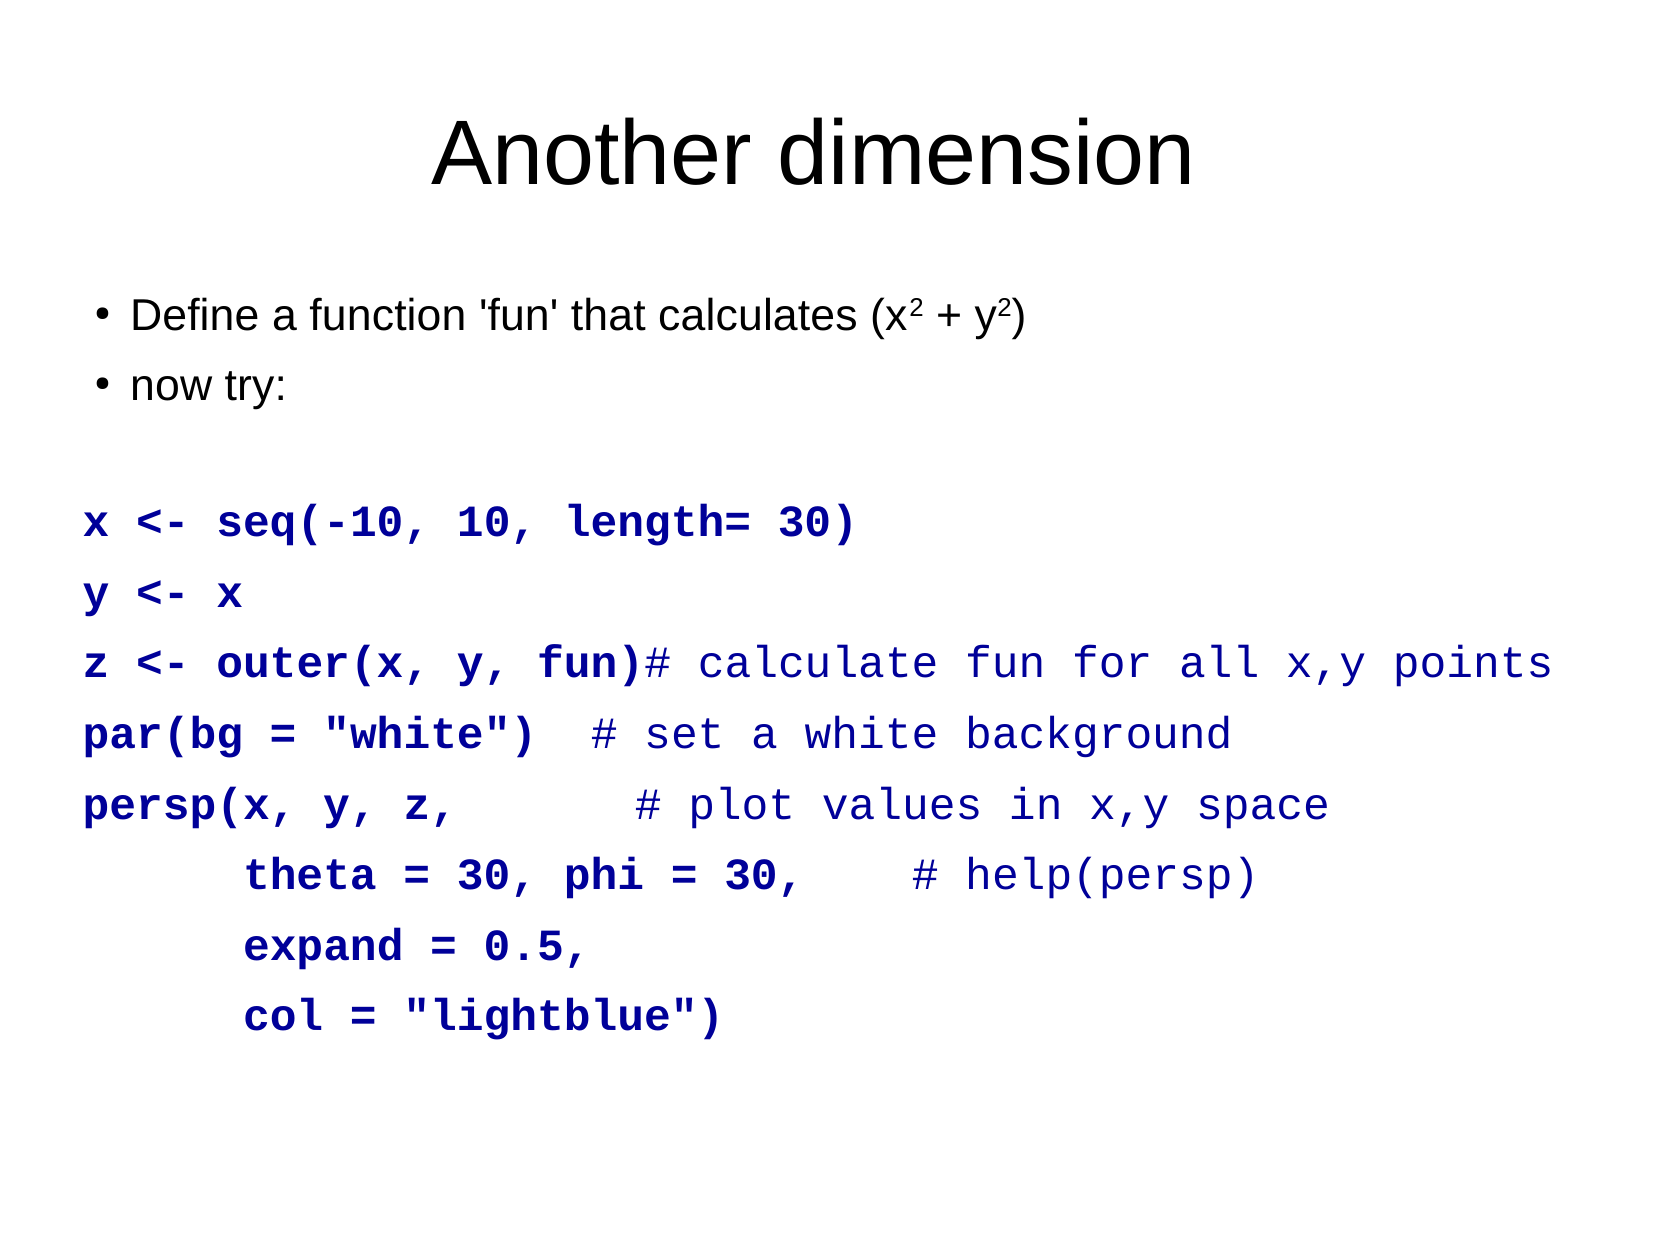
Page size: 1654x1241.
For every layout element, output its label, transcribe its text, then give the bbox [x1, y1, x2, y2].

list Define a function 'fun' that calculates (x2 + y2) now try: x <- seq(-10, 10, length= 30) y <- x z <- outer(x, y, fun)# calculate fun for all x,y points par(bg = "white") # set a white background persp(x, y, z, # plot values in x,y space theta = 30, phi = 30, # help(persp) expand = 0.5, col = "lightblue") [82, 290, 1571, 1081]
title Another dimension [82, 49, 1571, 257]
